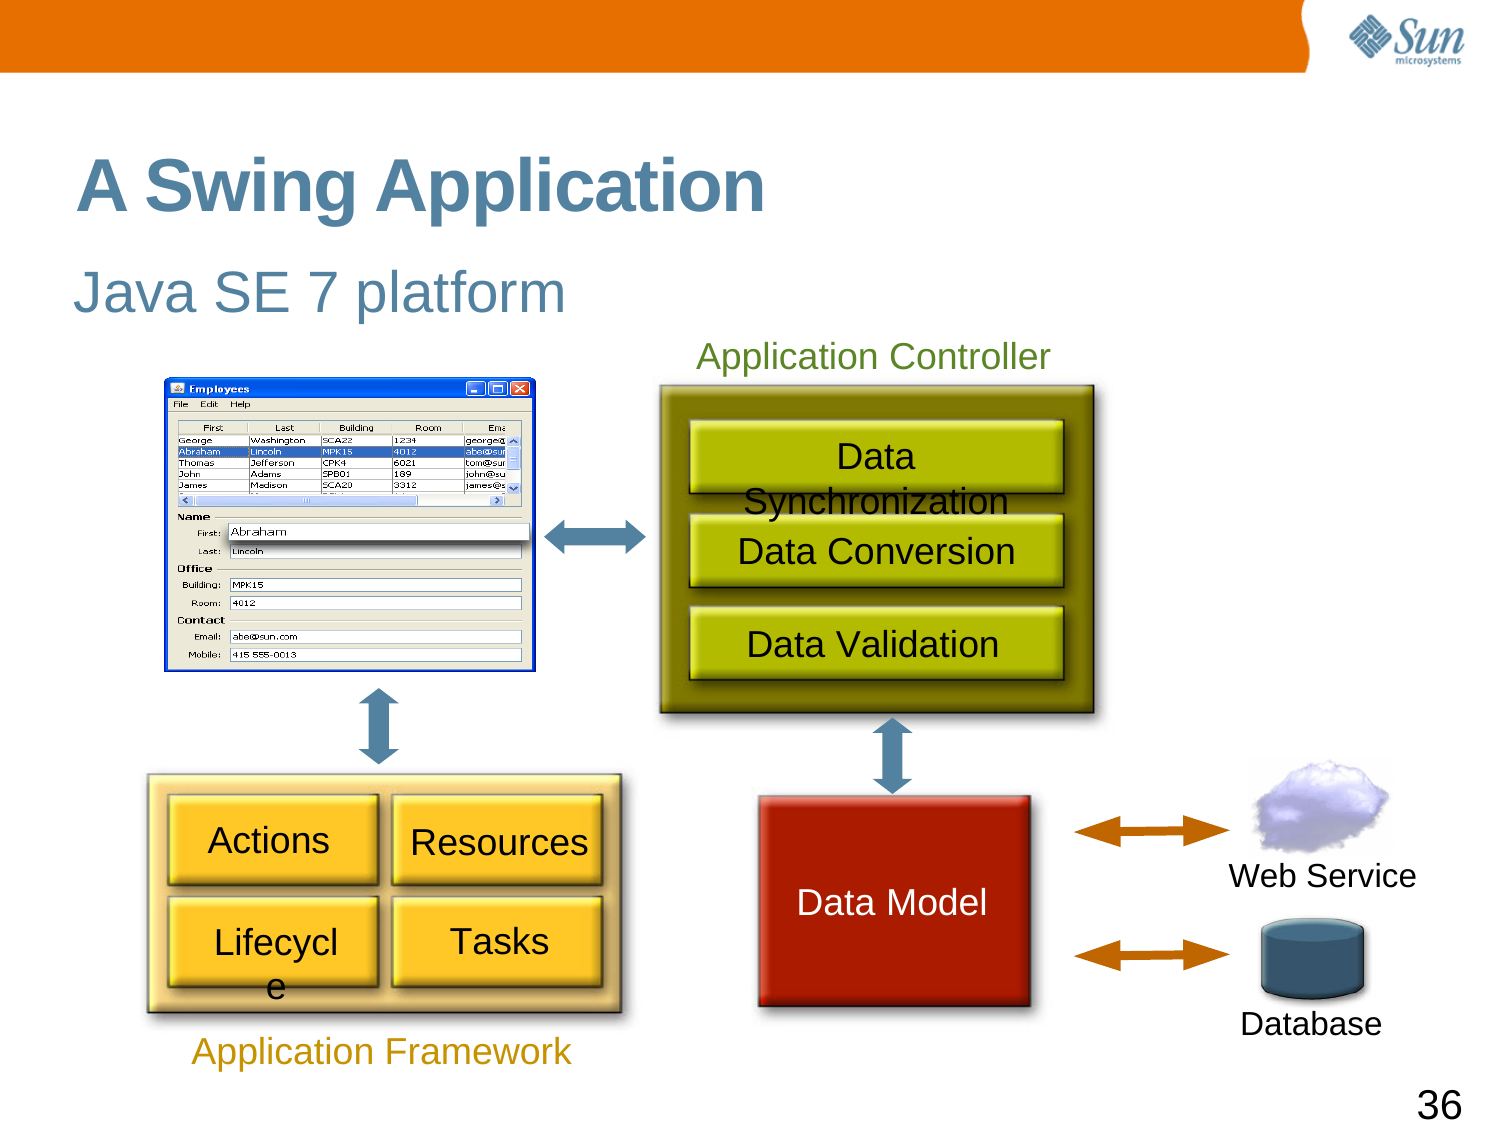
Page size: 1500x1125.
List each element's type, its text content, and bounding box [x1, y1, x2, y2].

text_box [872, 717, 913, 794]
picture [157, 376, 541, 674]
text_box Web Service [1228, 854, 1418, 892]
text_box [544, 519, 646, 555]
text_box Java SE 7 platform [66, 248, 1342, 337]
picture [1243, 905, 1379, 1003]
text_box Application Framework [151, 1027, 612, 1070]
picture [739, 775, 1052, 1034]
text_box Data Conversion [737, 527, 1016, 570]
text_box Lifecycle [203, 918, 349, 961]
text_box Tasks [449, 918, 550, 961]
picture [628, 363, 1115, 742]
text_box Application Controller [661, 337, 1086, 375]
text_box Data Model [796, 878, 988, 921]
title A Swing Application [75, 122, 1438, 228]
picture [1248, 757, 1394, 854]
text_box Data Synchronization [698, 432, 1054, 475]
picture [0, 0, 1500, 75]
text_box Database [1240, 1003, 1430, 1041]
text_box Data Validation [746, 620, 1000, 663]
text_box Resources [410, 818, 590, 861]
picture [128, 747, 643, 1045]
text_box [358, 688, 399, 765]
text_box Actions [207, 816, 331, 859]
